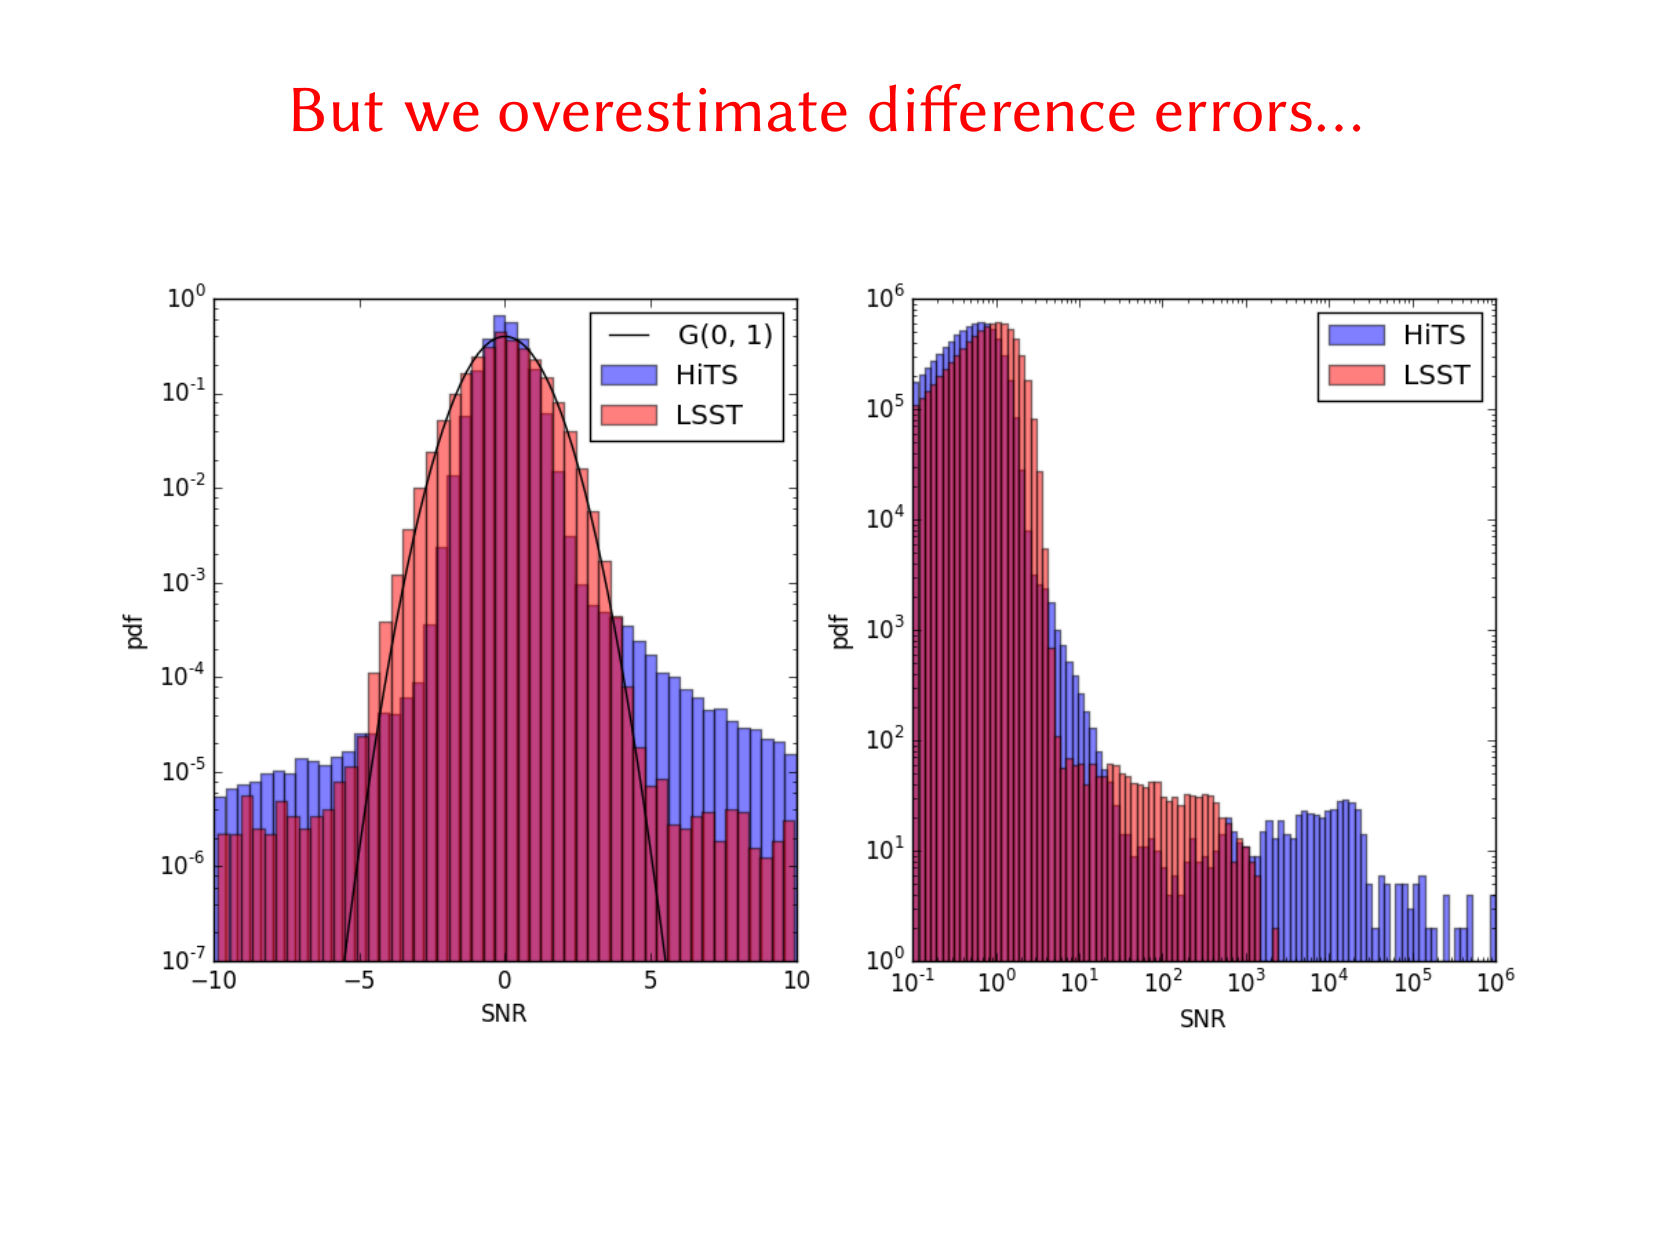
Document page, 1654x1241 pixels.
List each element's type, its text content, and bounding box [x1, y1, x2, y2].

picture [7, 216, 1654, 1044]
text_box But we overestimate difference errors... [29, 64, 1625, 259]
